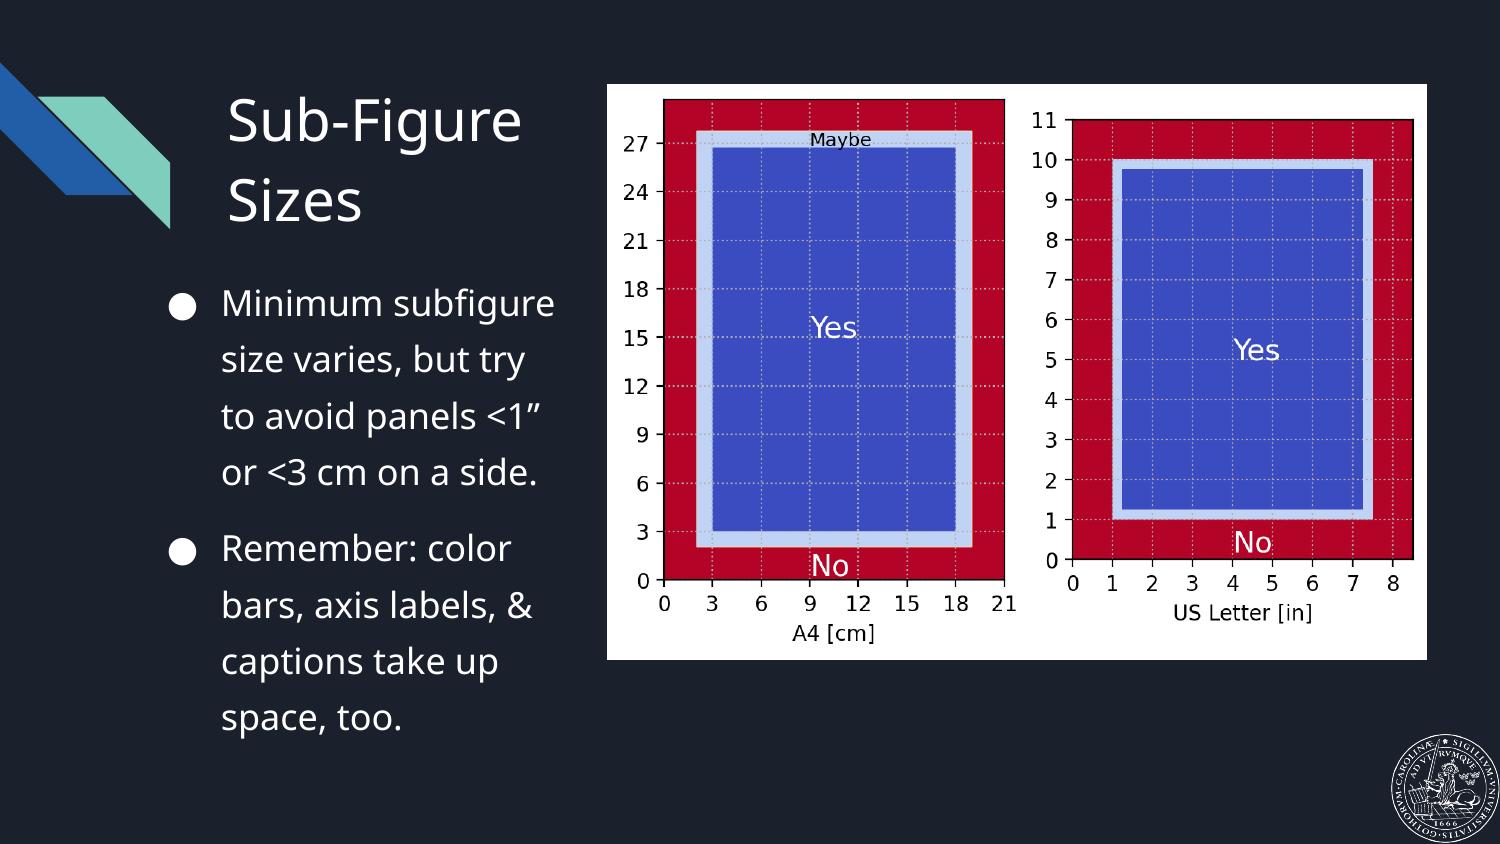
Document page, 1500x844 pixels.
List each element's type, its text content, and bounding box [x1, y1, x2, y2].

picture [1382, 724, 1500, 844]
title Sub-Figure Sizes [212, 64, 574, 256]
picture [607, 84, 1427, 660]
list Minimum subfigure size varies, but try to avoid panels <1” or <3 cm on a side. Remember: color bars, axis labels, & captions take up space, too. [133, 255, 574, 775]
